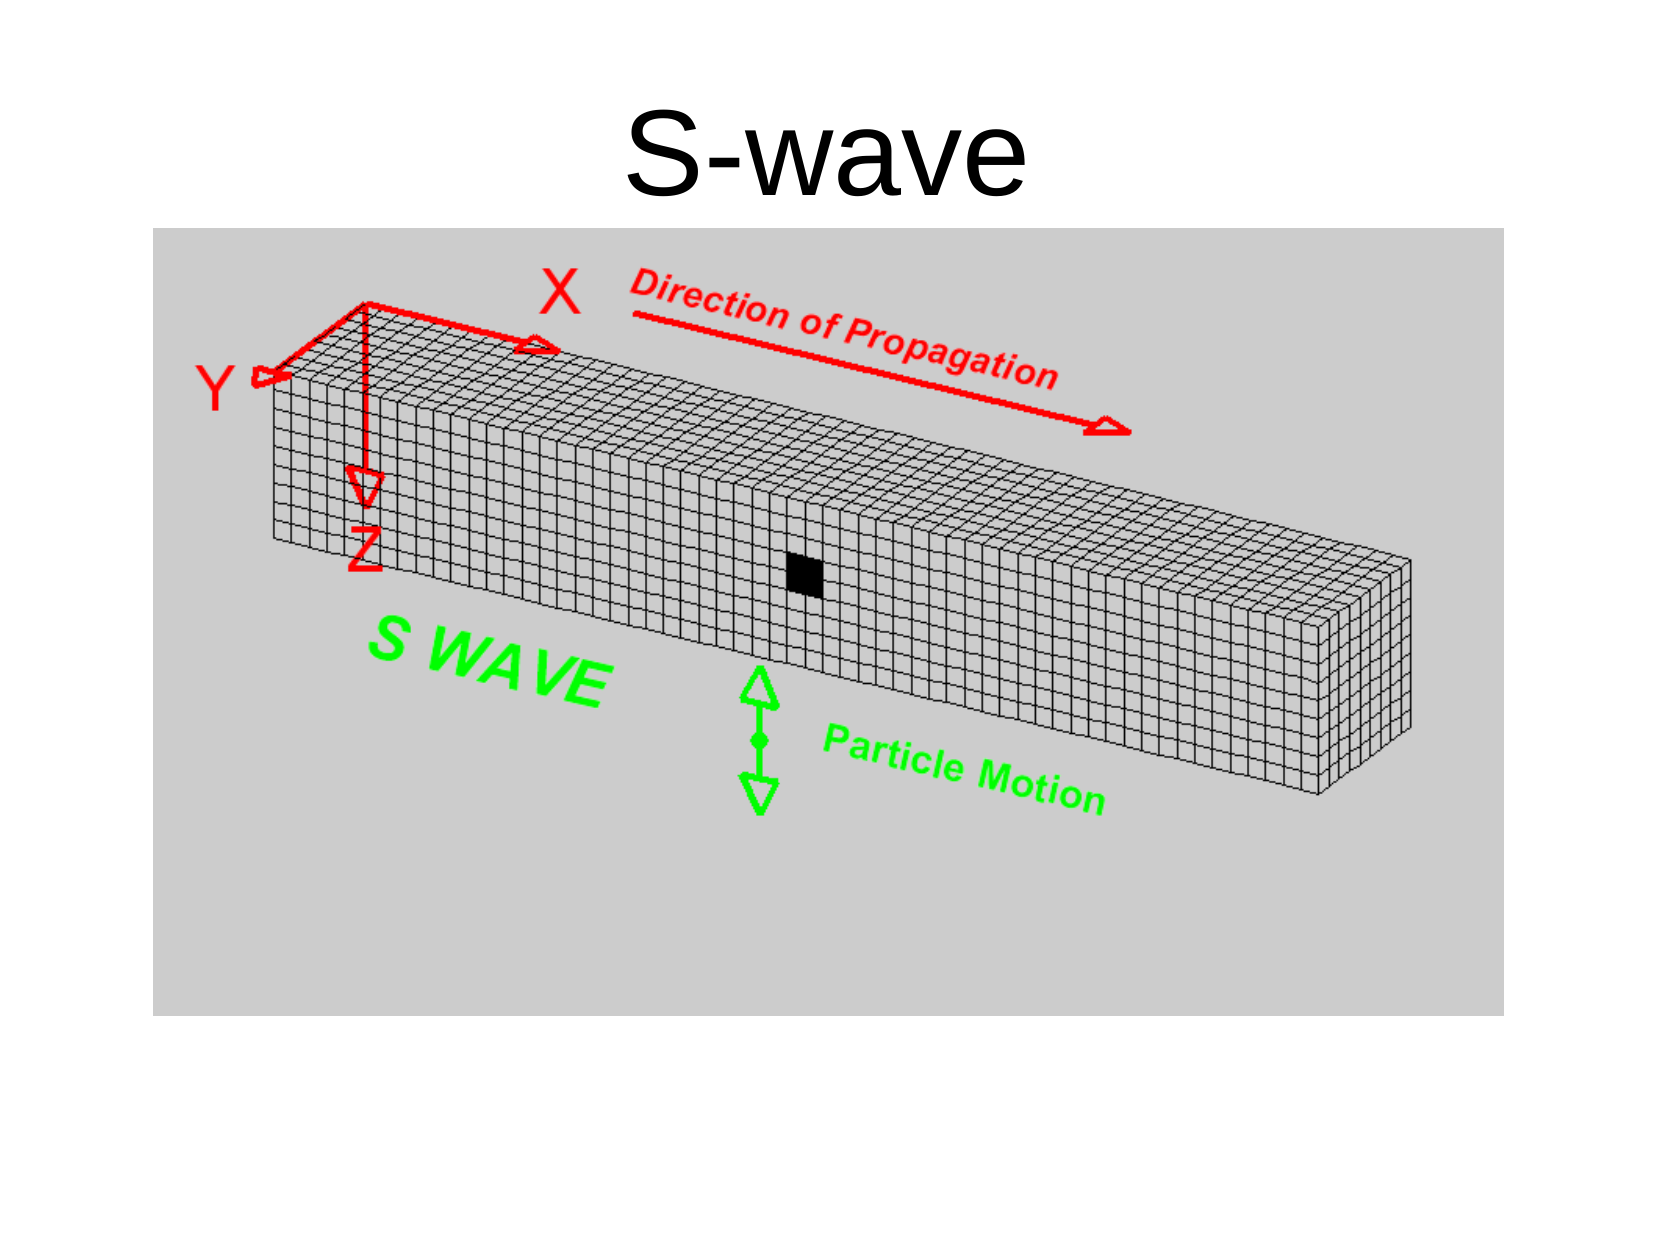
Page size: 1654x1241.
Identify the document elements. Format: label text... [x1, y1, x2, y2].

picture [153, 228, 1504, 1016]
title S-wave [82, 49, 1571, 257]
